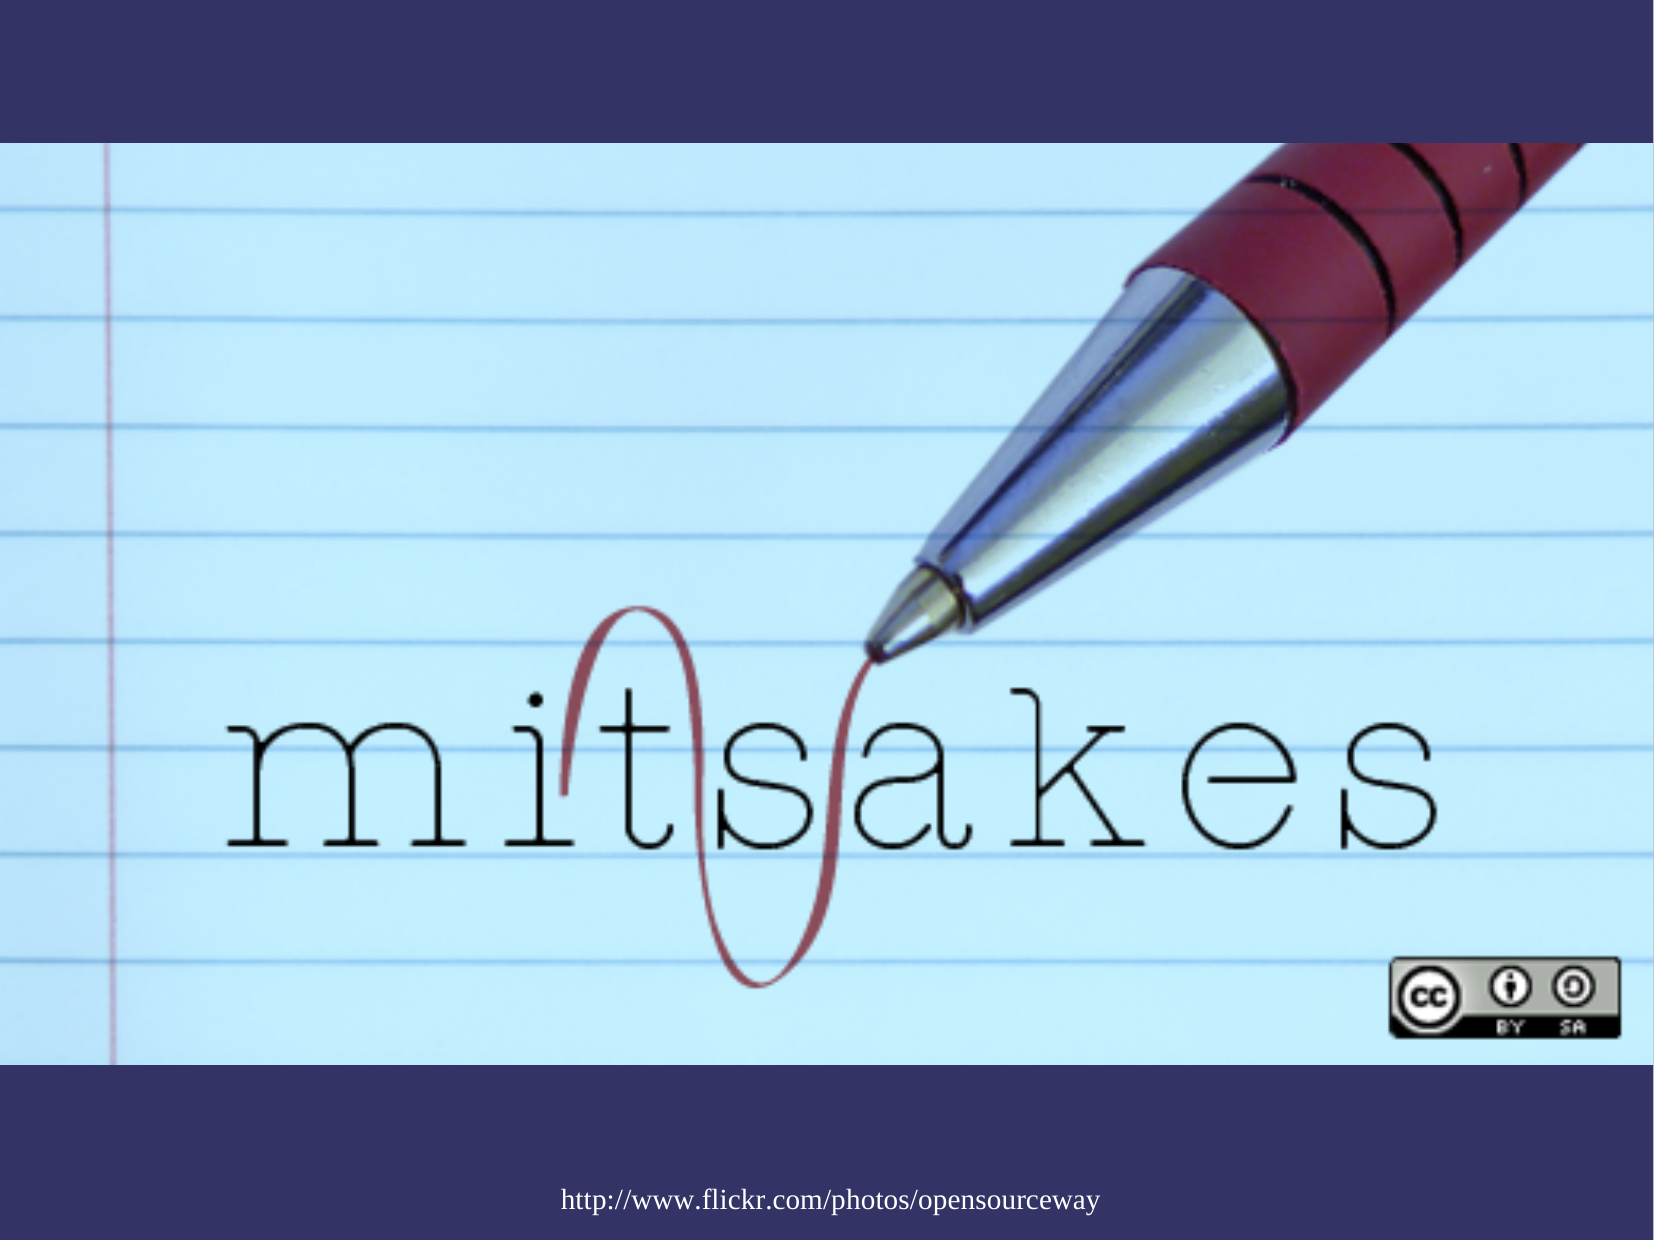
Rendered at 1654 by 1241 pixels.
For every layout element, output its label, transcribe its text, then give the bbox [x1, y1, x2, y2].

picture [0, 143, 1654, 1066]
text_box http://www.flickr.com/photos/opensourceway [87, 1162, 1576, 1238]
